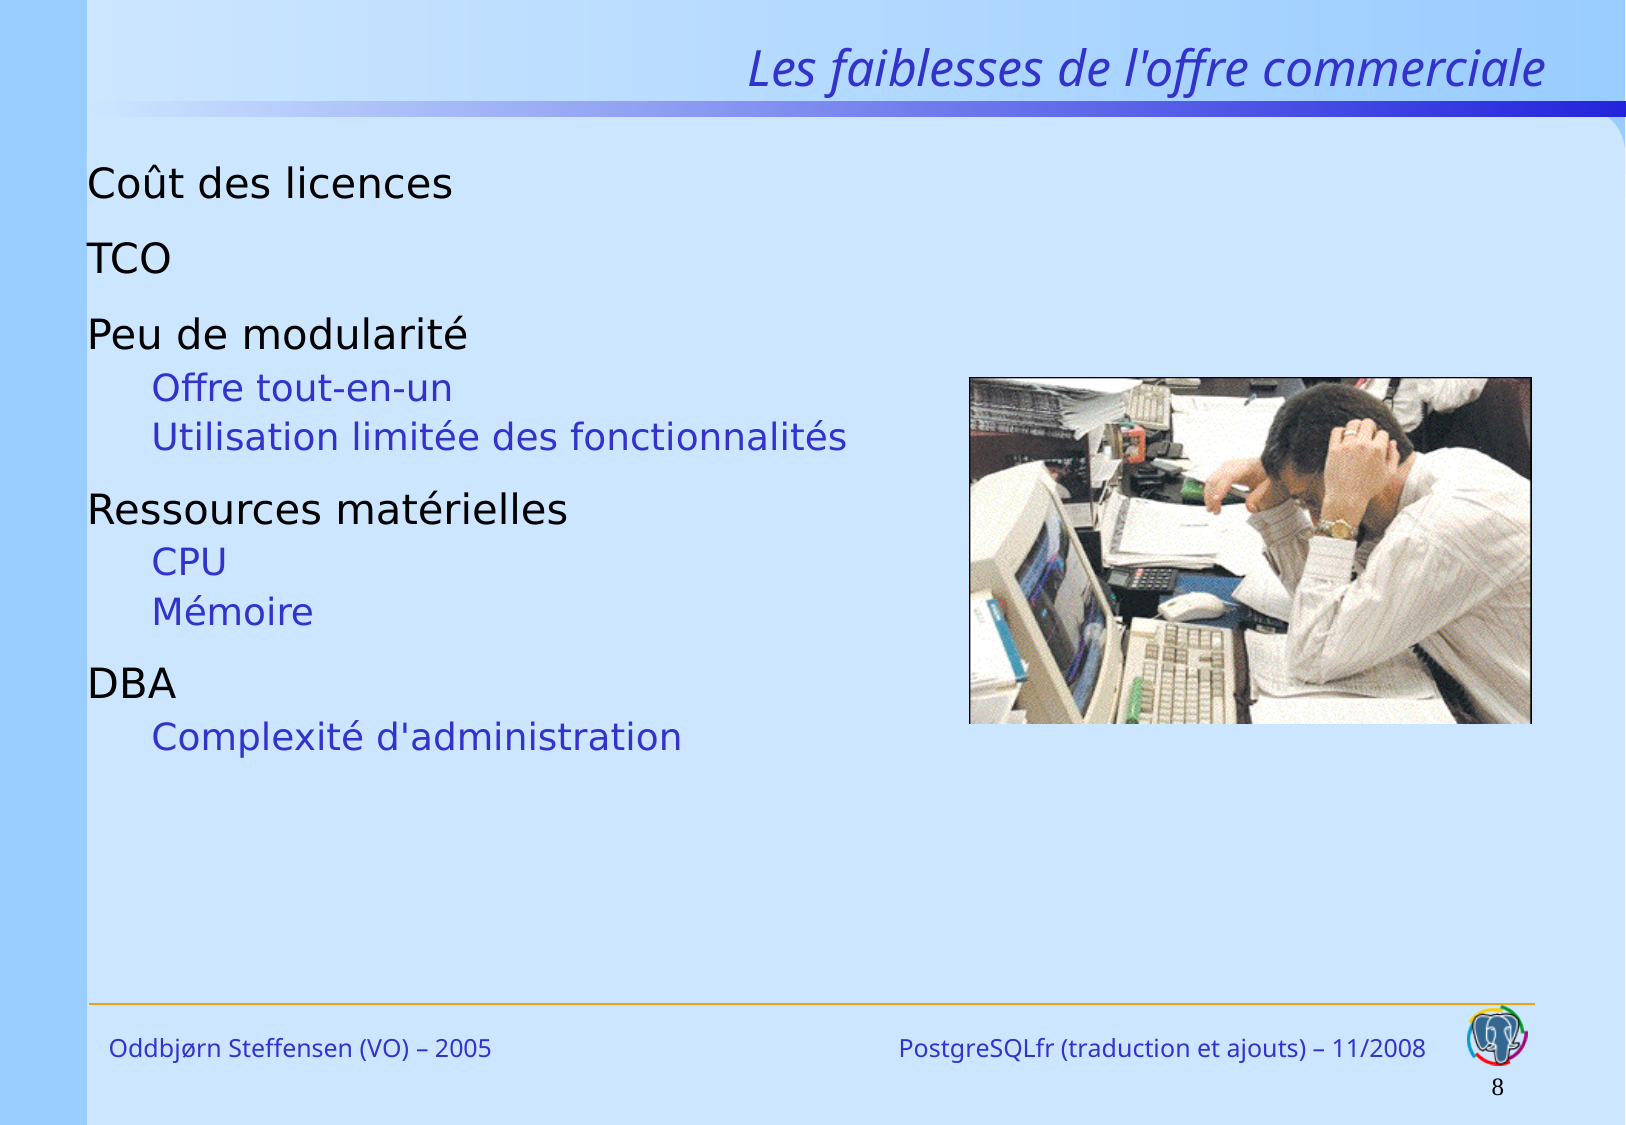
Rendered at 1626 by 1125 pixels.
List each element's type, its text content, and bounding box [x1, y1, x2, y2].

list Coût des licences TCO Peu de modularité Offre tout-en-un Utilisation limitée des fonctionnalités Ressources matérielles CPU Mémoire DBA Complexité d'administration [86, 160, 1520, 760]
title Les faiblesses de l'offre commerciale [370, 35, 1548, 99]
picture [1467, 1005, 1528, 1066]
picture [969, 377, 1532, 724]
